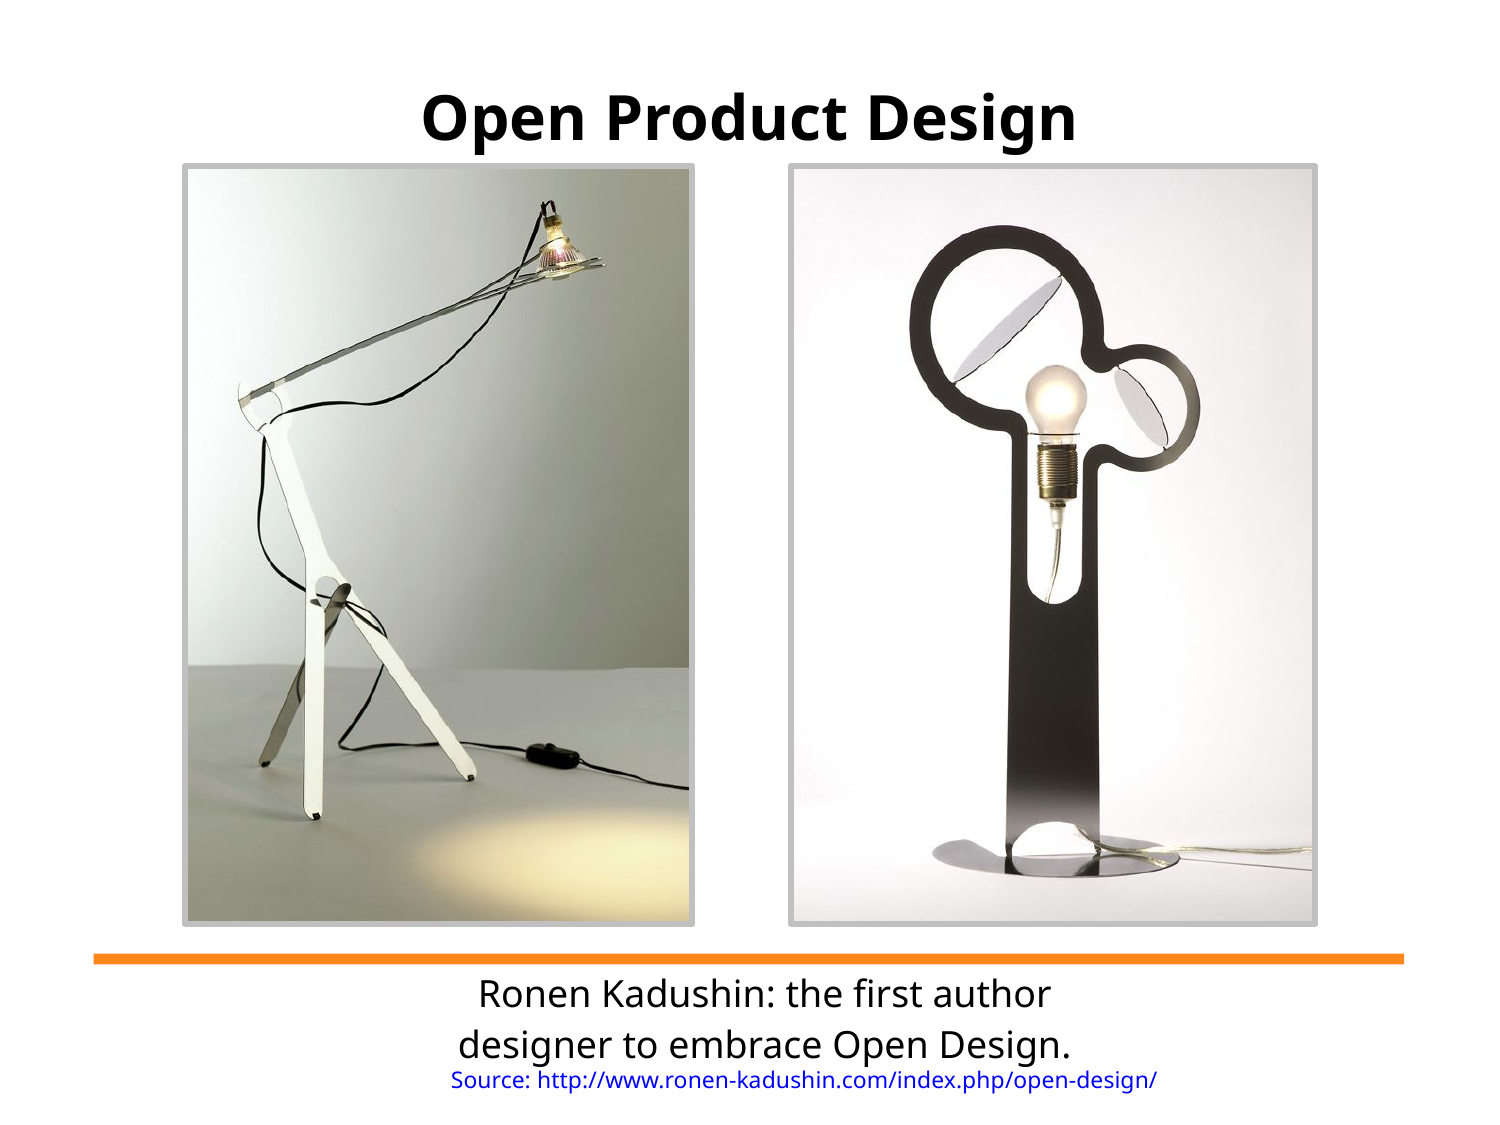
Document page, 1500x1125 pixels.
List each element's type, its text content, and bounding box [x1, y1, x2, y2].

title Open Product Design [75, 44, 1426, 188]
text_box Source: http://www.ronen-kadushin.com/index.php/open-design/ [436, 1056, 1064, 1098]
text_box Ronen Kadushin: the first author designer to embrace Open Design. [382, 960, 1148, 1064]
picture [0, 0, 1500, 1125]
